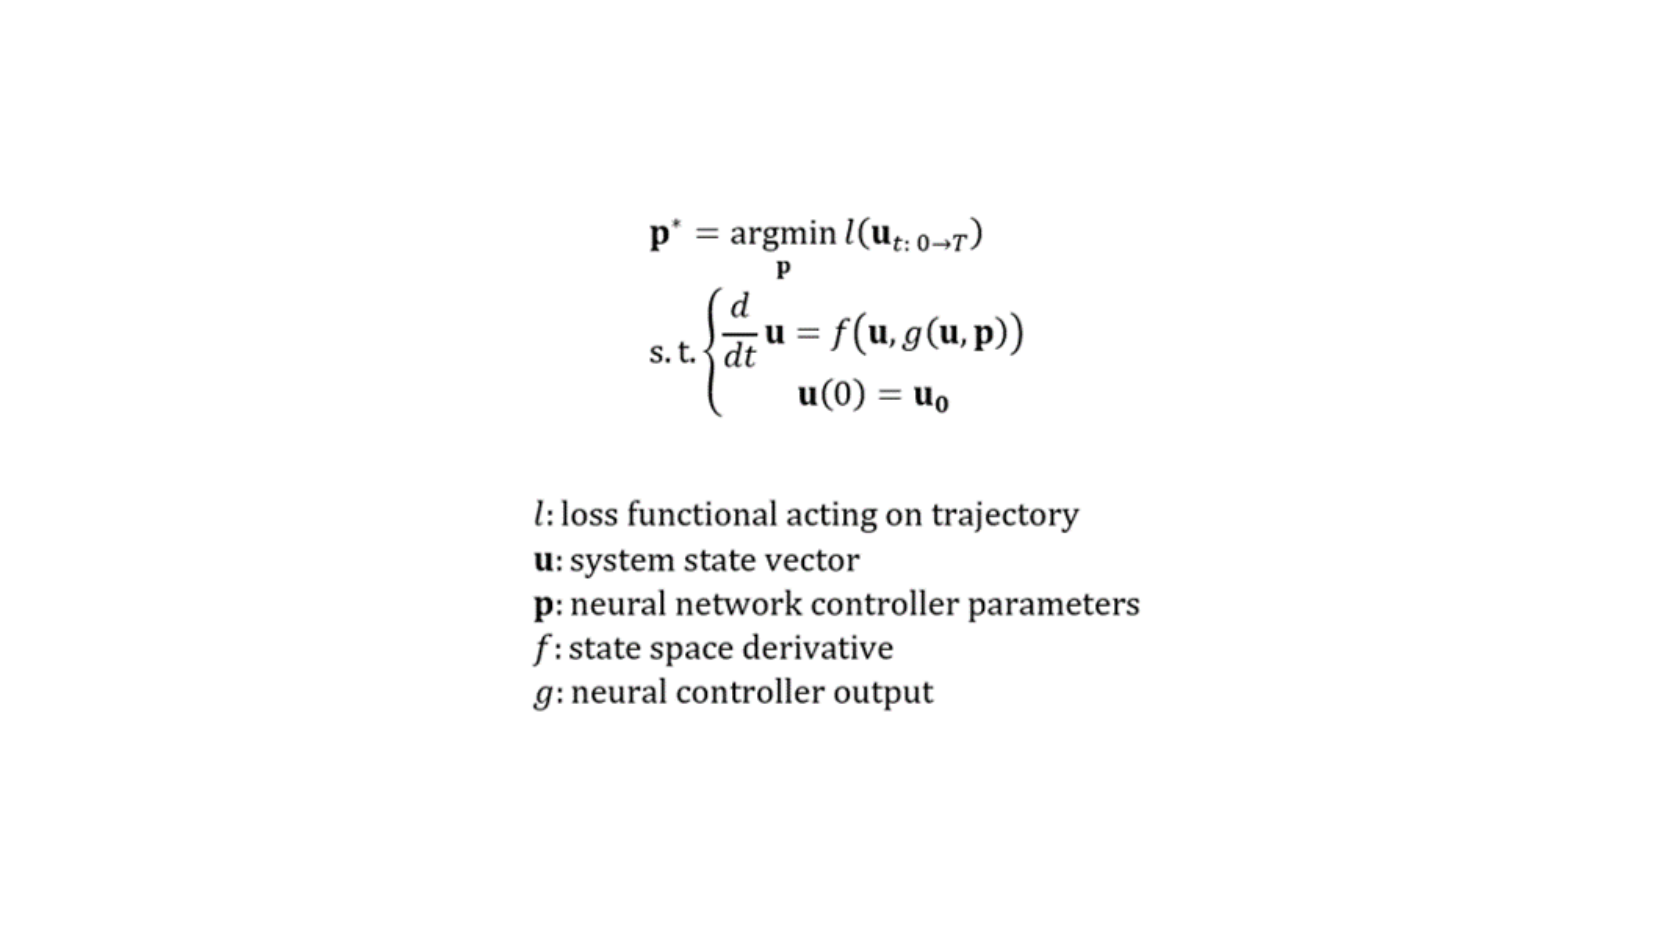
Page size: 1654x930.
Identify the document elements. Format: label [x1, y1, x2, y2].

picture [504, 190, 1149, 740]
